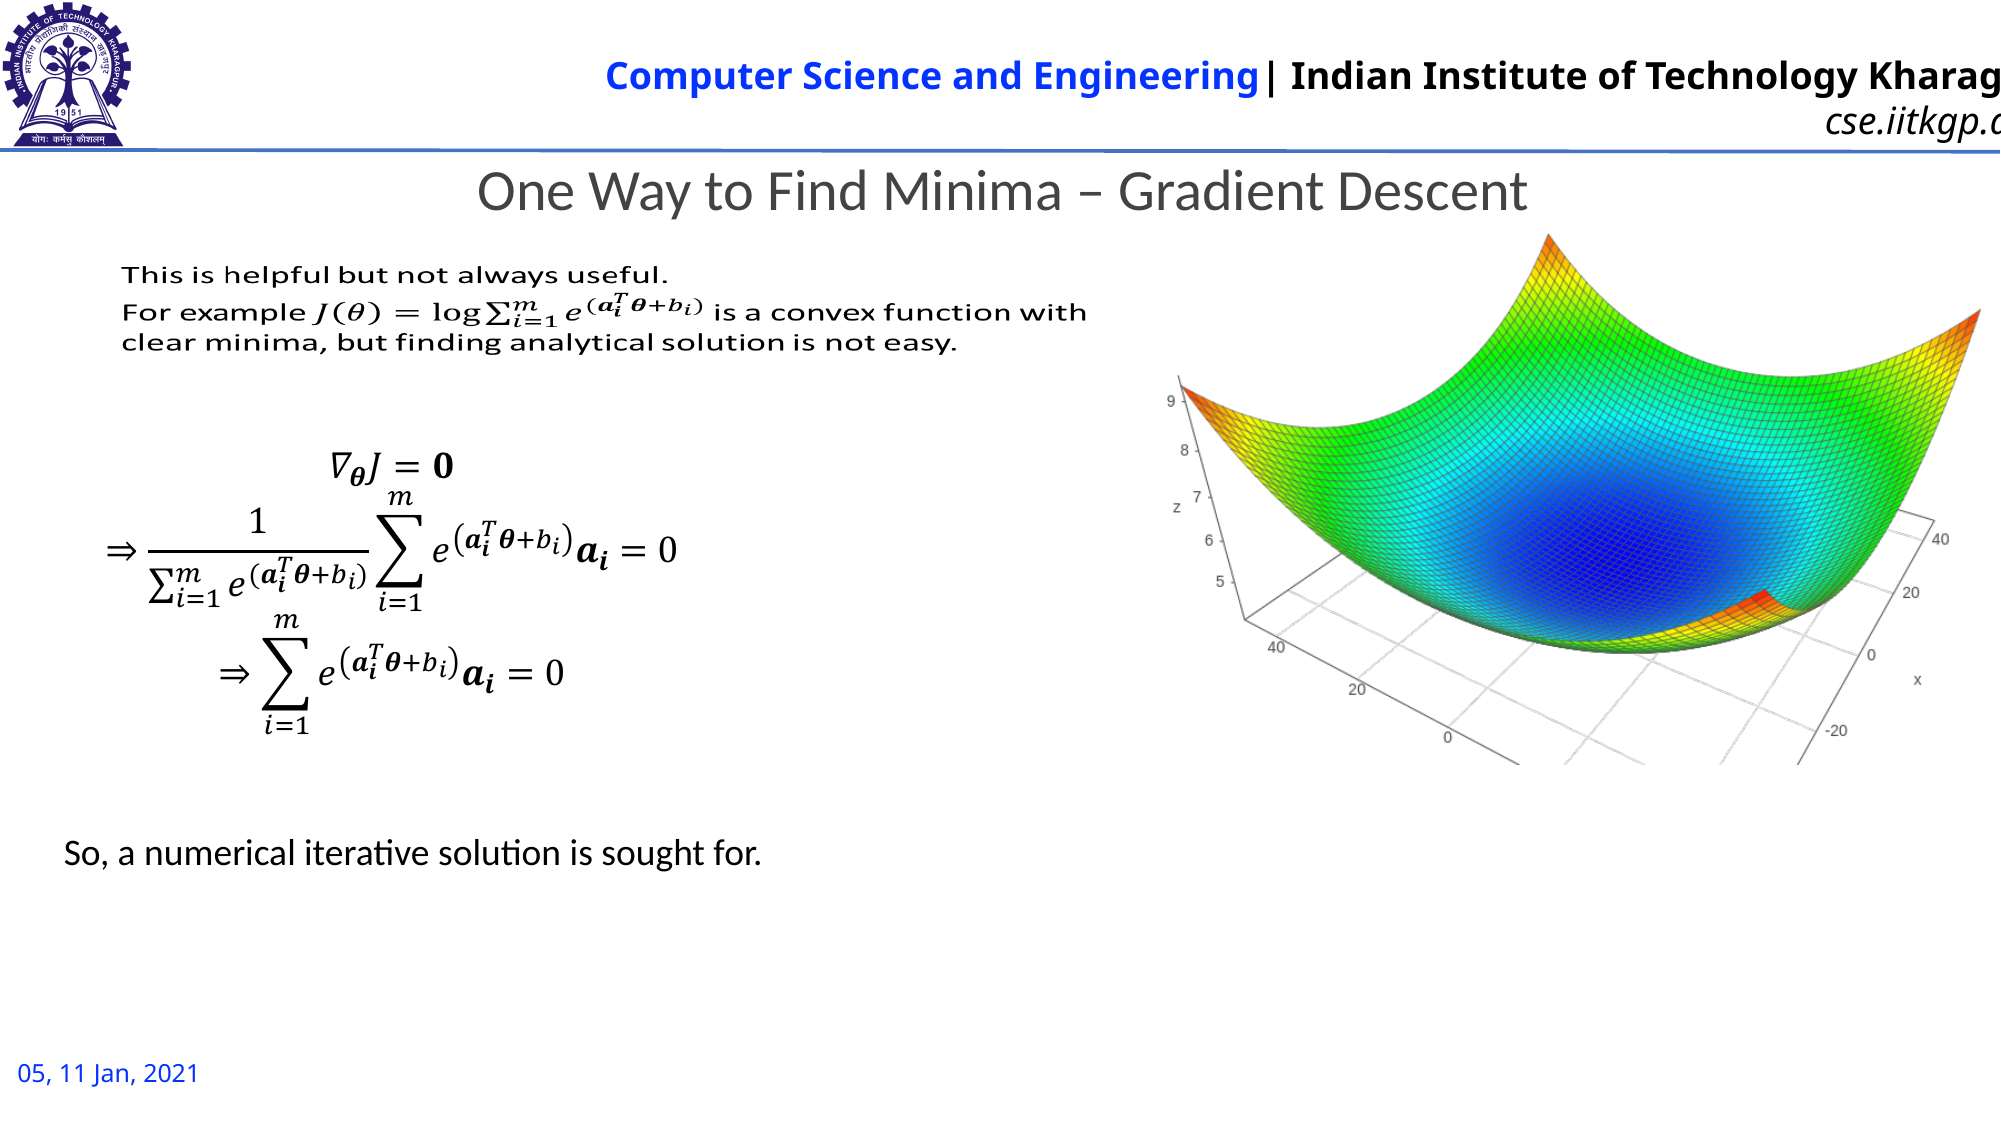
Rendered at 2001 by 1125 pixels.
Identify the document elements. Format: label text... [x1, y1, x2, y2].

text_box [98, 243, 1132, 407]
text_box One Way to Find Minima – Gradient Descent [305, 136, 1702, 232]
text_box So, a numerical iterative solution is sought for. [48, 820, 779, 881]
picture [1167, 233, 1981, 765]
text_box [98, 442, 686, 736]
picture [2, 2, 131, 147]
slide_number 05, 11 Jan, 2021 [2, 1042, 331, 1103]
